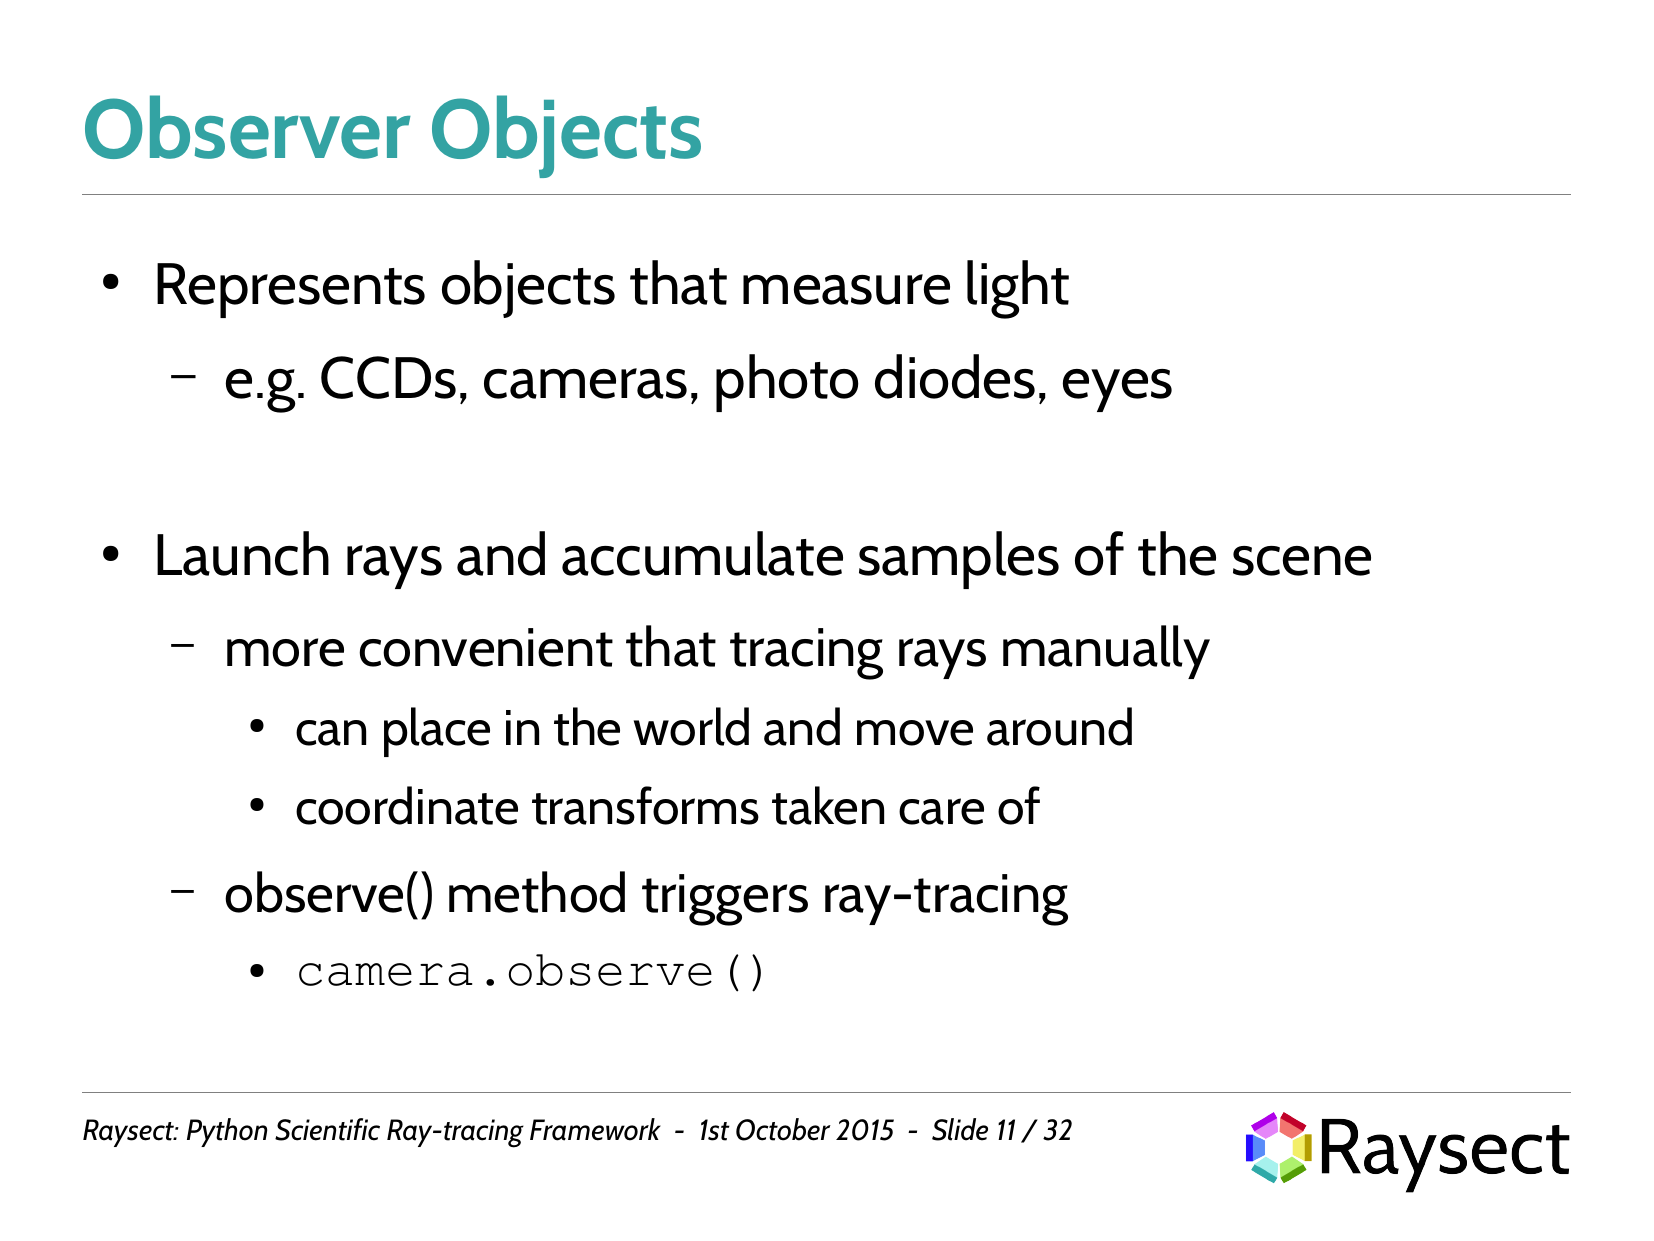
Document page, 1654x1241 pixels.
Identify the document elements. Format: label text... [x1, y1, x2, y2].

picture [1242, 1108, 1573, 1196]
list Represents objects that measure light e.g. CCDs, cameras, photo diodes, eyes Launch rays and accumulate samples of the scene more convenient that tracing rays manually can place in the world and move around coordinate transforms taken care of observe() method triggers ray-tracing camera.observe() [82, 248, 1571, 1063]
title Observer Objects [82, 70, 1571, 187]
